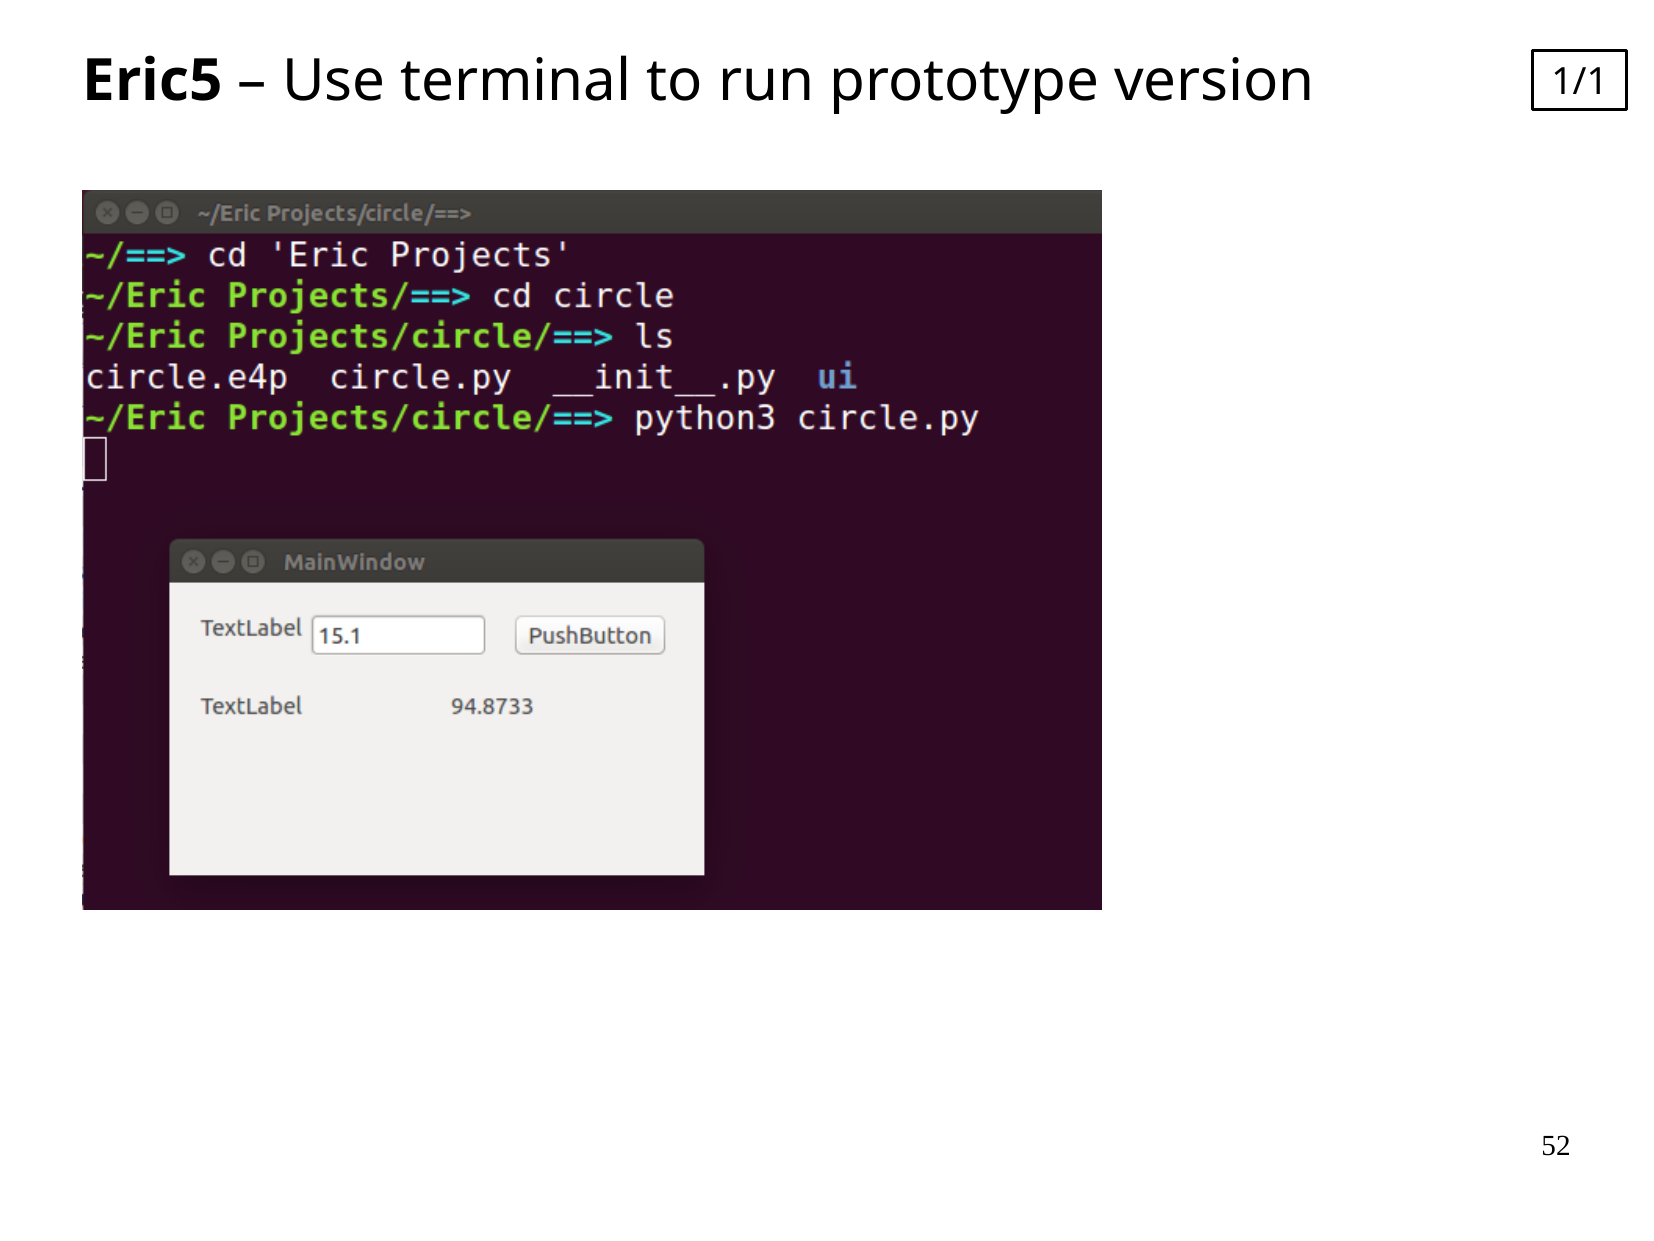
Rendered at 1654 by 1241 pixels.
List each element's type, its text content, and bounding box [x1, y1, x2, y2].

picture [82, 190, 1102, 910]
text_box 1/1 [1532, 50, 1627, 110]
title Eric5 – Use terminal to run prototype version [82, 39, 1571, 116]
